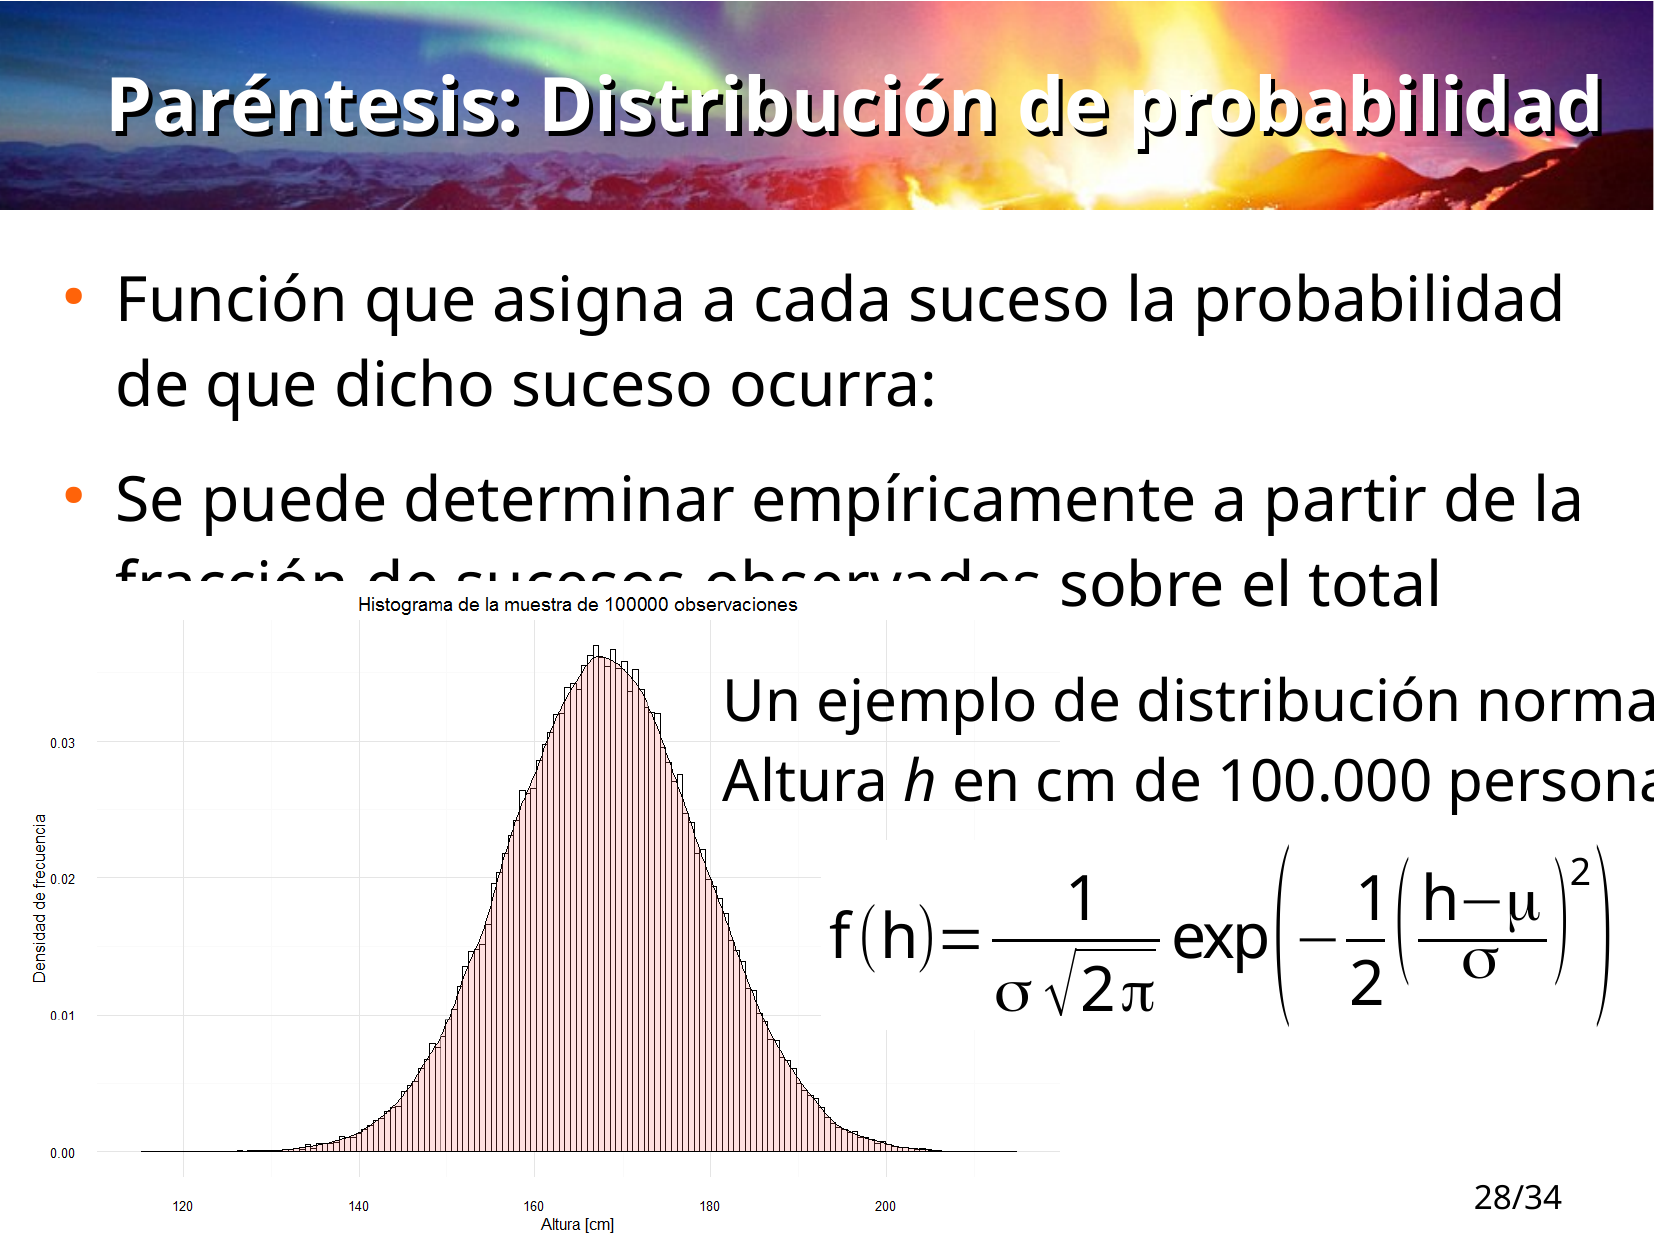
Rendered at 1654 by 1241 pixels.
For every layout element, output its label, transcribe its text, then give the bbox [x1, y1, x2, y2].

list Función que asigna a cada suceso la probabilidad de que dicho suceso ocurra: Se puede determinar empíricamente a partir de la fracción de sucesos observados sobre el total [45, 255, 1606, 652]
text_box Un ejemplo de distribución normal Altura h en cm de 100.000 personas [708, 652, 1653, 809]
title Paréntesis: Distribución de probabilidad [45, 15, 1606, 191]
picture [26, 581, 1062, 1239]
picture [0, 1, 1654, 210]
chart [821, 840, 1621, 1031]
